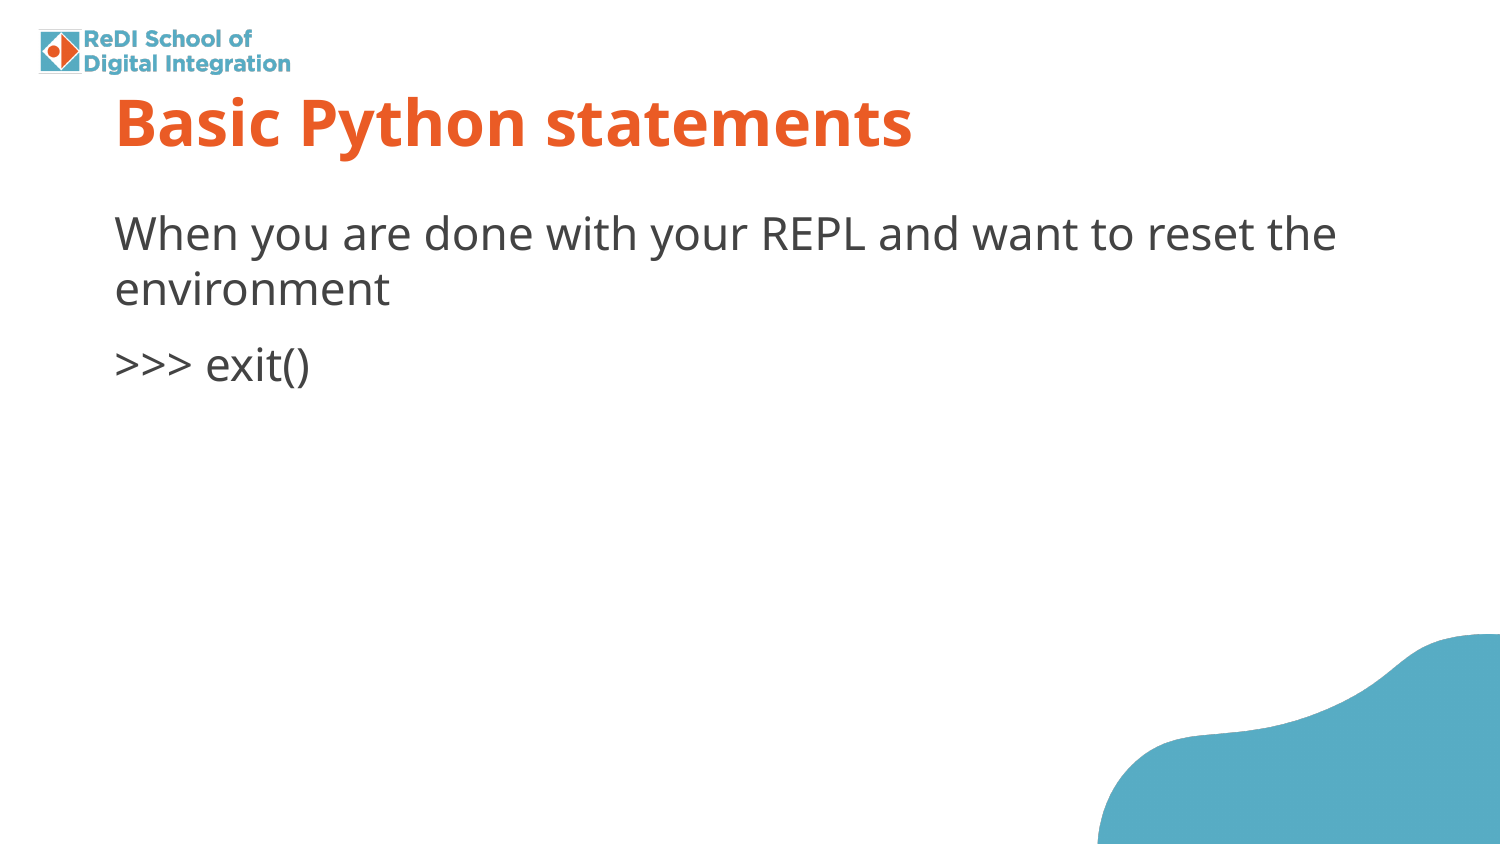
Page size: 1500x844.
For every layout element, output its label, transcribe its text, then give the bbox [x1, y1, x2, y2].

text_box Basic Python statements [108, 91, 1361, 215]
picture [38, 27, 291, 75]
text_box When you are done with your REPL and want to reset the environment >>> exit() [108, 199, 1386, 790]
picture [1097, 634, 1500, 844]
